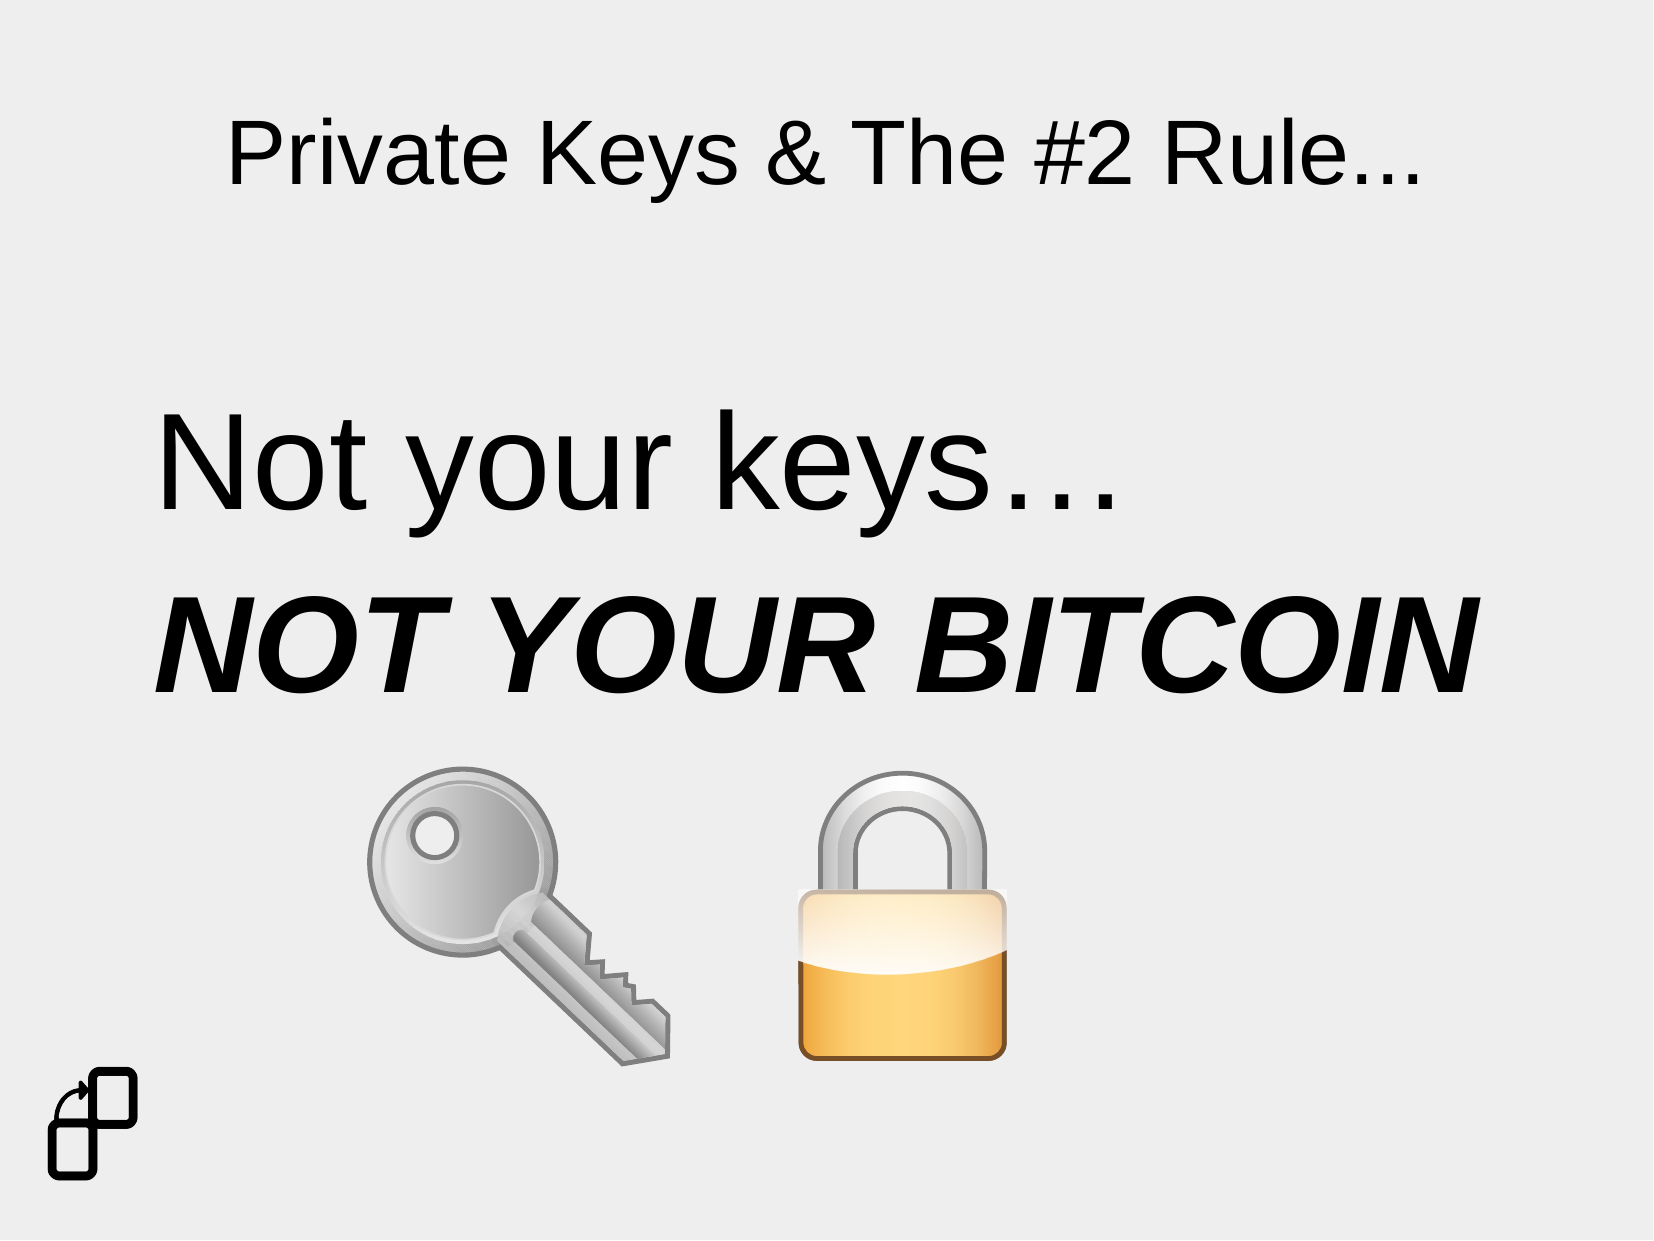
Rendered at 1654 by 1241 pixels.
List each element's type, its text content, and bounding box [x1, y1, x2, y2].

list Not your keys… NOT YOUR BITCOIN [82, 290, 1571, 1010]
picture [30, 1062, 153, 1186]
picture [345, 742, 691, 1088]
picture [742, 757, 1066, 1081]
title Private Keys & The #2 Rule... [82, 49, 1571, 257]
